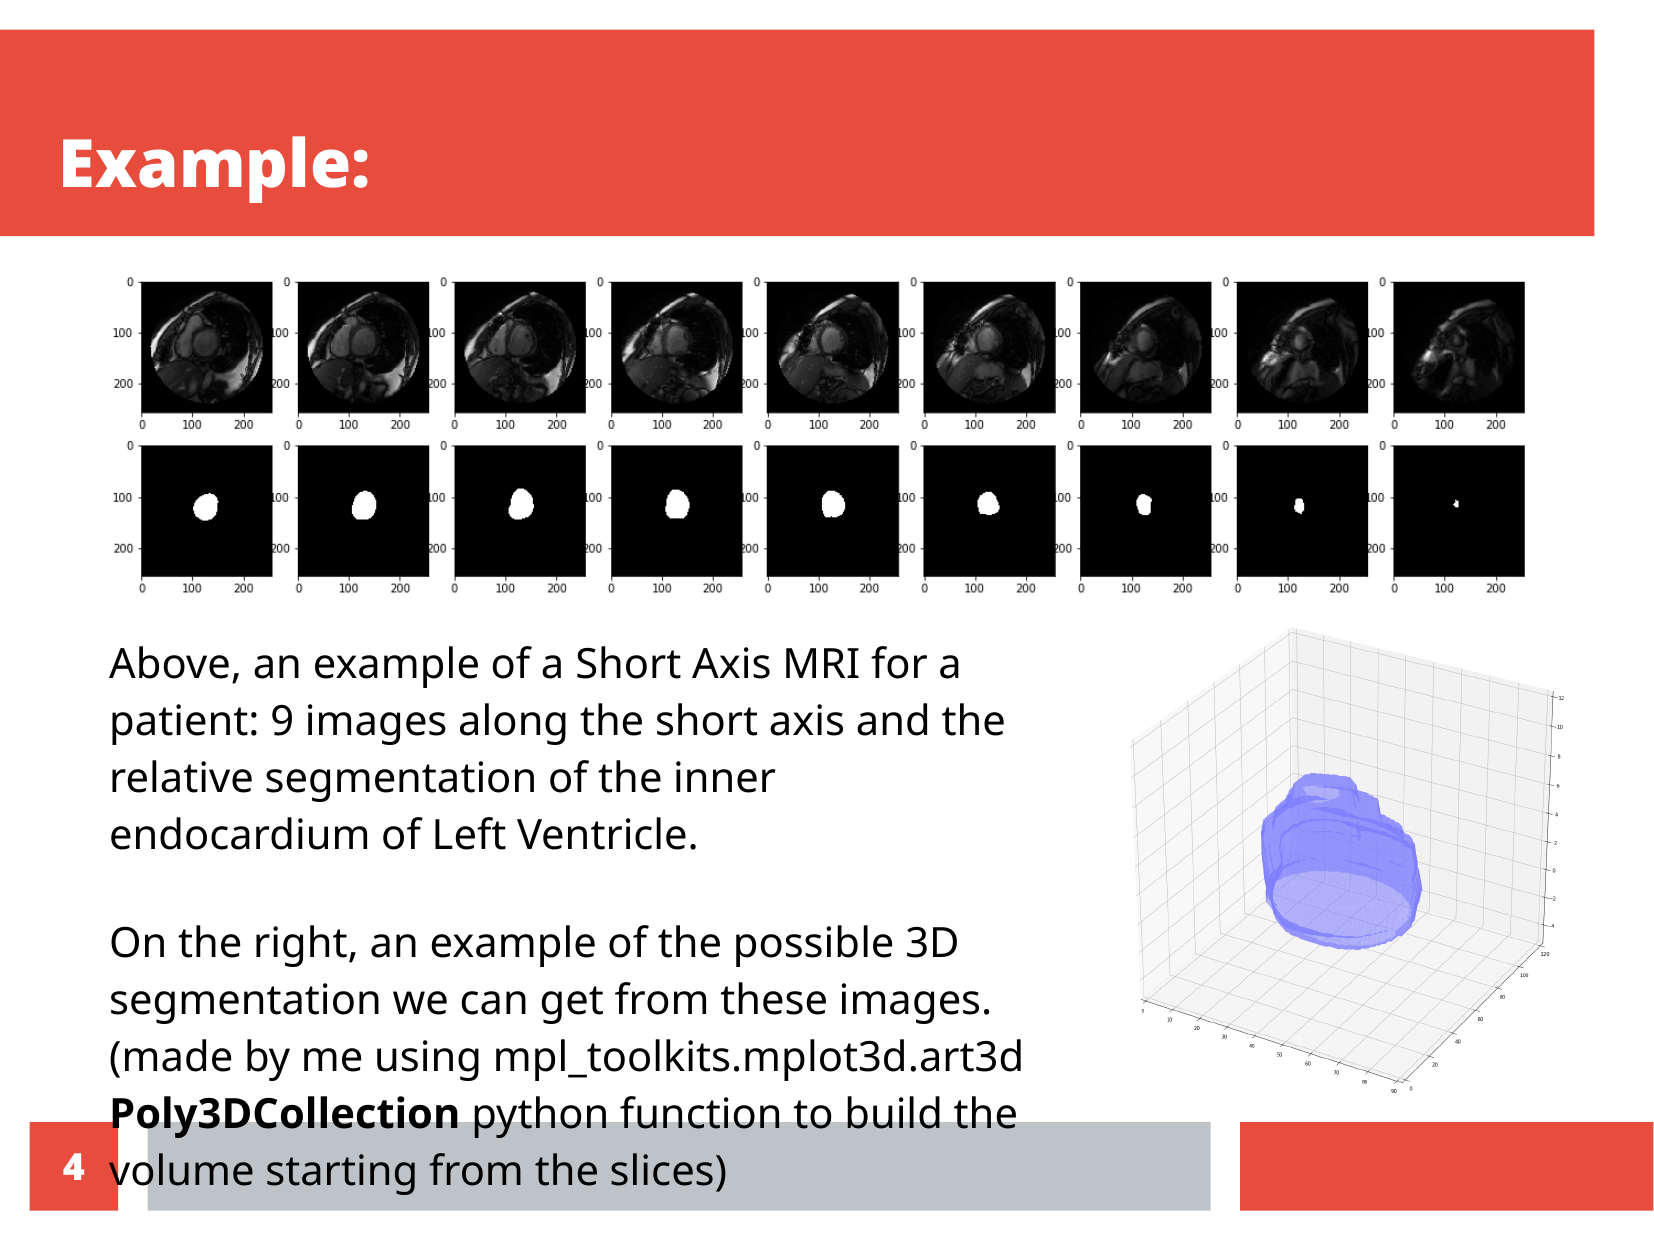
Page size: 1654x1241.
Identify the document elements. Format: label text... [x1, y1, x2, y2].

title Example: [59, 59, 1595, 207]
text_box Above, an example of a Short Axis MRI for a patient: 9 images along the short axis and the relative segmentation of the inner endocardium of Left Ventricle. On the right, an example of the possible 3D segmentation we can get from these images. (made by me using mpl_toolkits.mplot3d.art3d Poly3DCollection python function to build the volume starting from the slices) [94, 625, 1052, 1077]
picture [106, 259, 1577, 1102]
